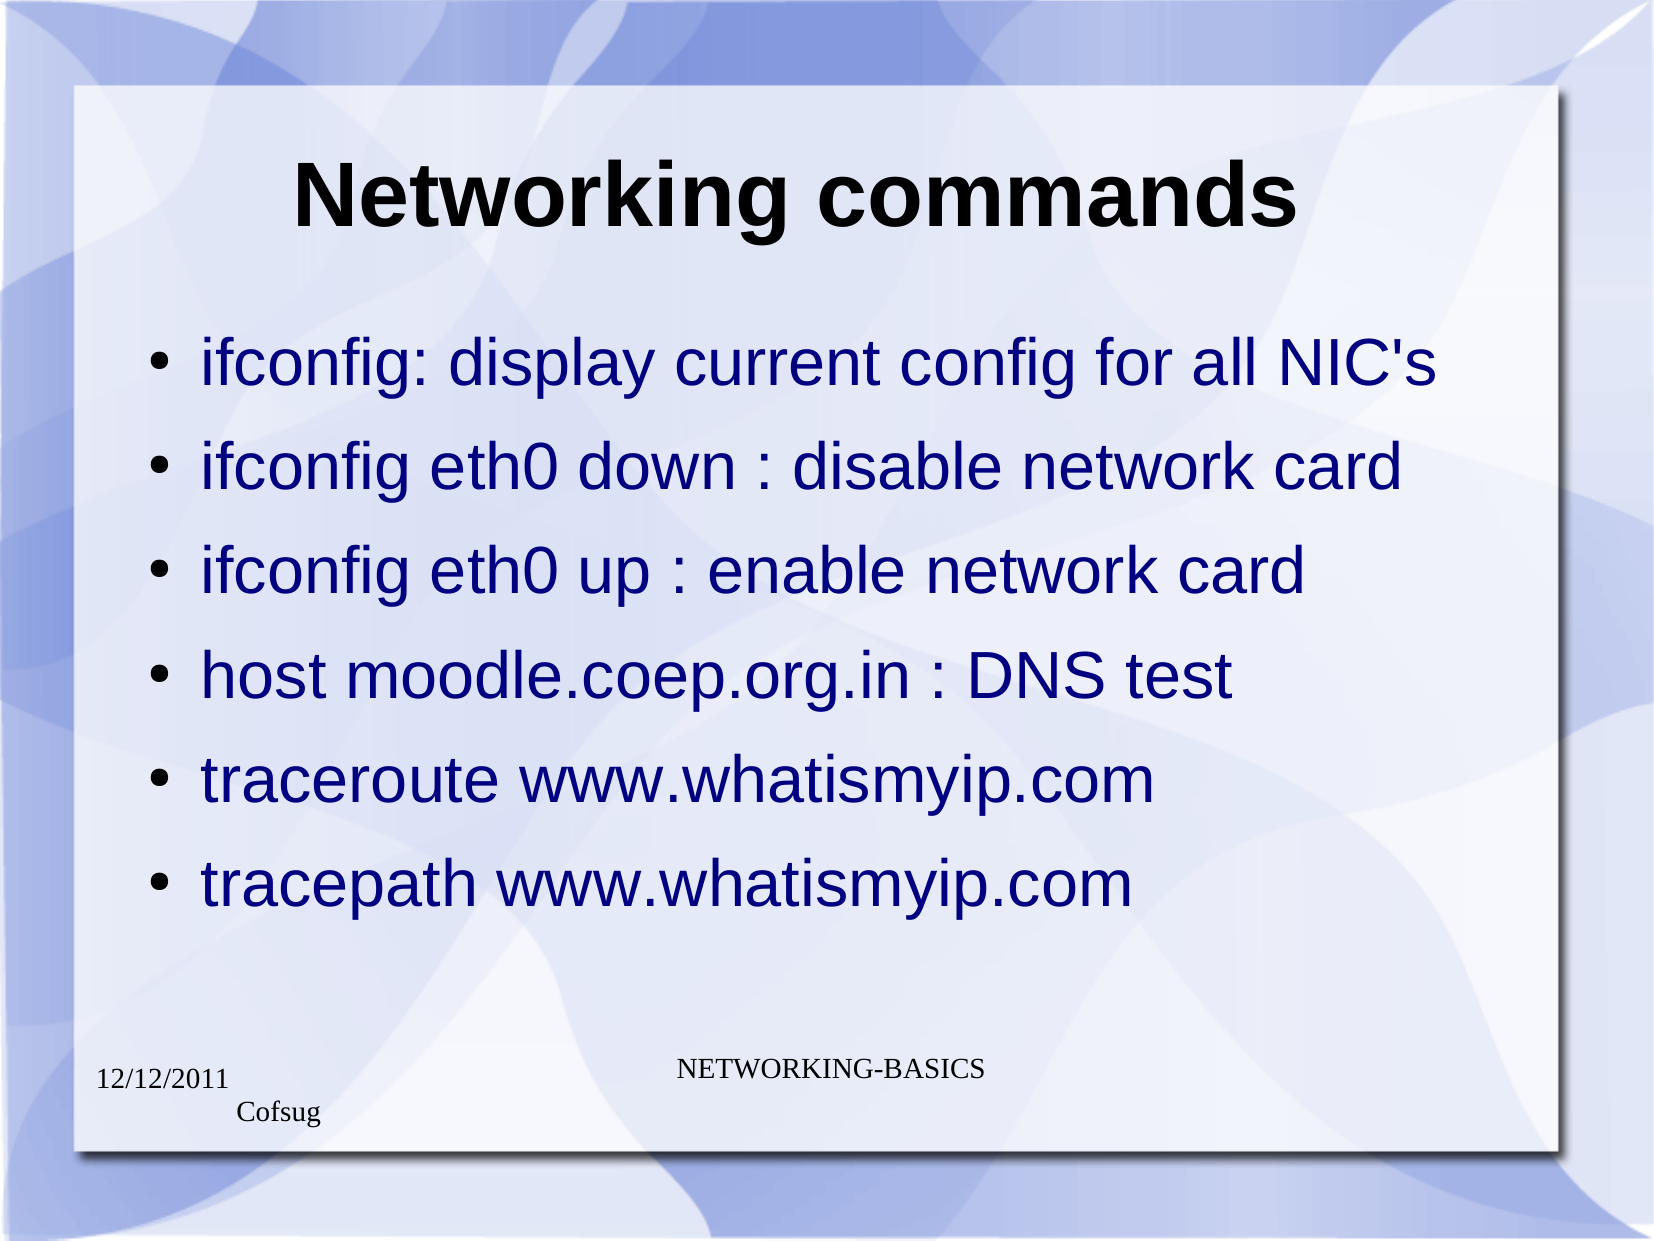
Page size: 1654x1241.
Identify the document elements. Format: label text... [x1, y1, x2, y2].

title Networking commands [82, 90, 1536, 298]
picture [0, 0, 1654, 1241]
list ifconfig: display current config for all NIC's ifconfig eth0 down : disable network card ifconfig eth0 up : enable network card host moodle.coep.org.in : DNS test traceroute www.whatismyip.com tracepath www.whatismyip.com [129, 324, 1489, 1231]
